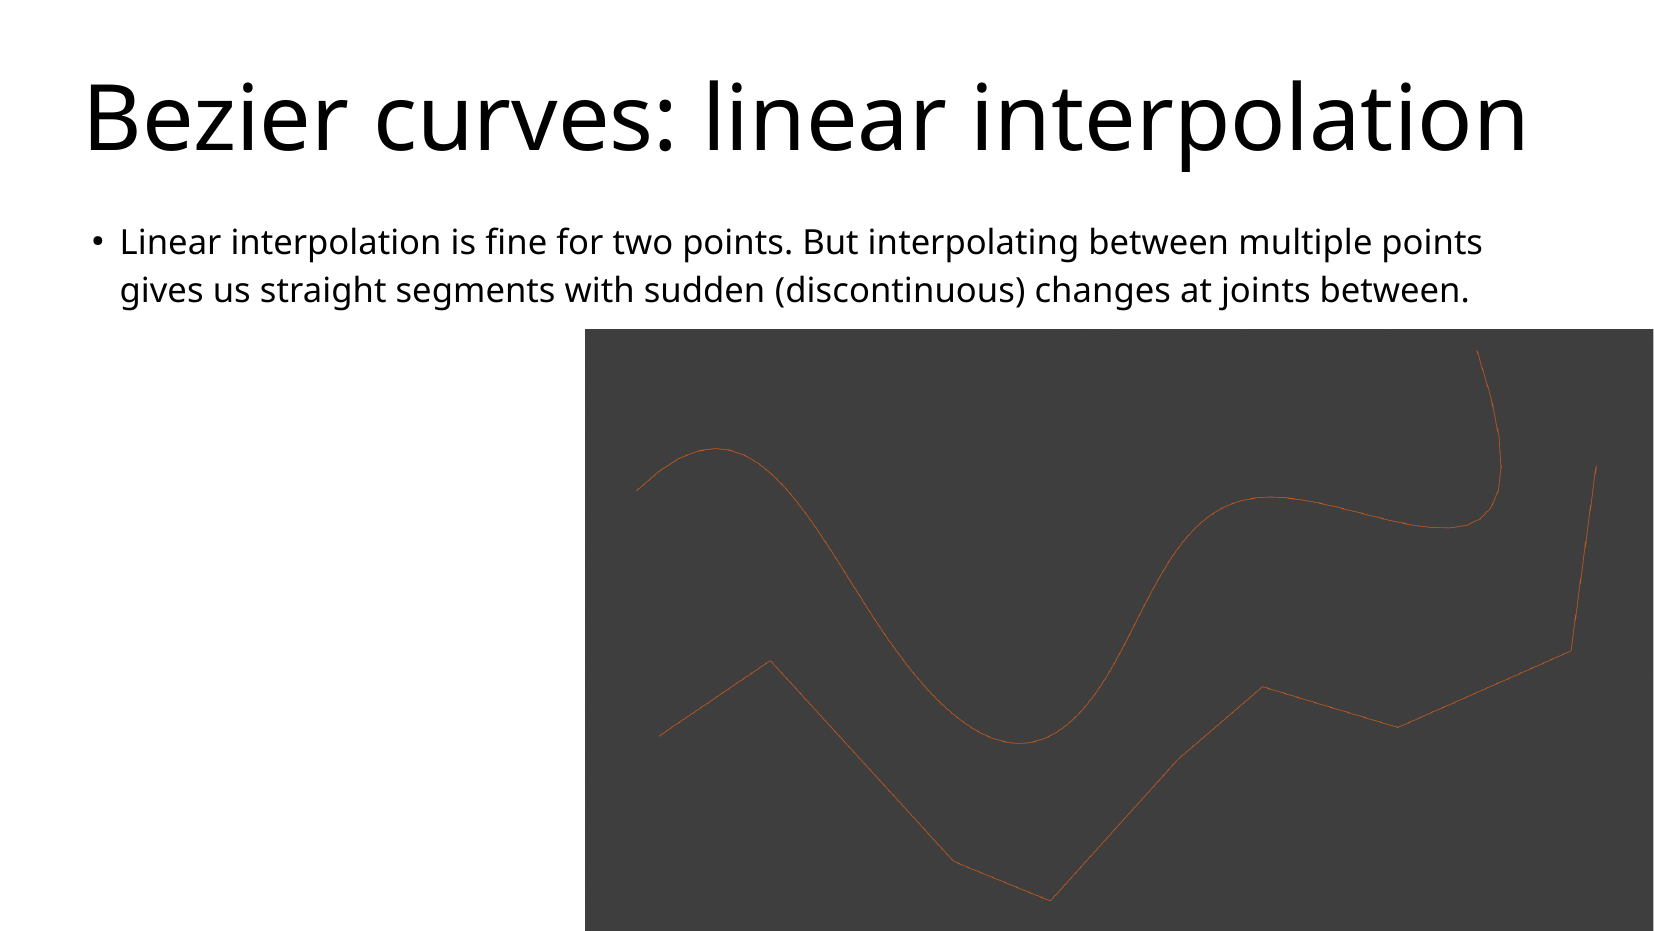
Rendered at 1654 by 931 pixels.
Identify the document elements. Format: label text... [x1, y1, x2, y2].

title Bezier curves: linear interpolation [82, 37, 1571, 193]
picture [585, 329, 1654, 931]
list Linear interpolation is fine for two points. But interpolating between multiple points gives us straight segments with sudden (discontinuous) changes at joints between. [82, 217, 1571, 316]
